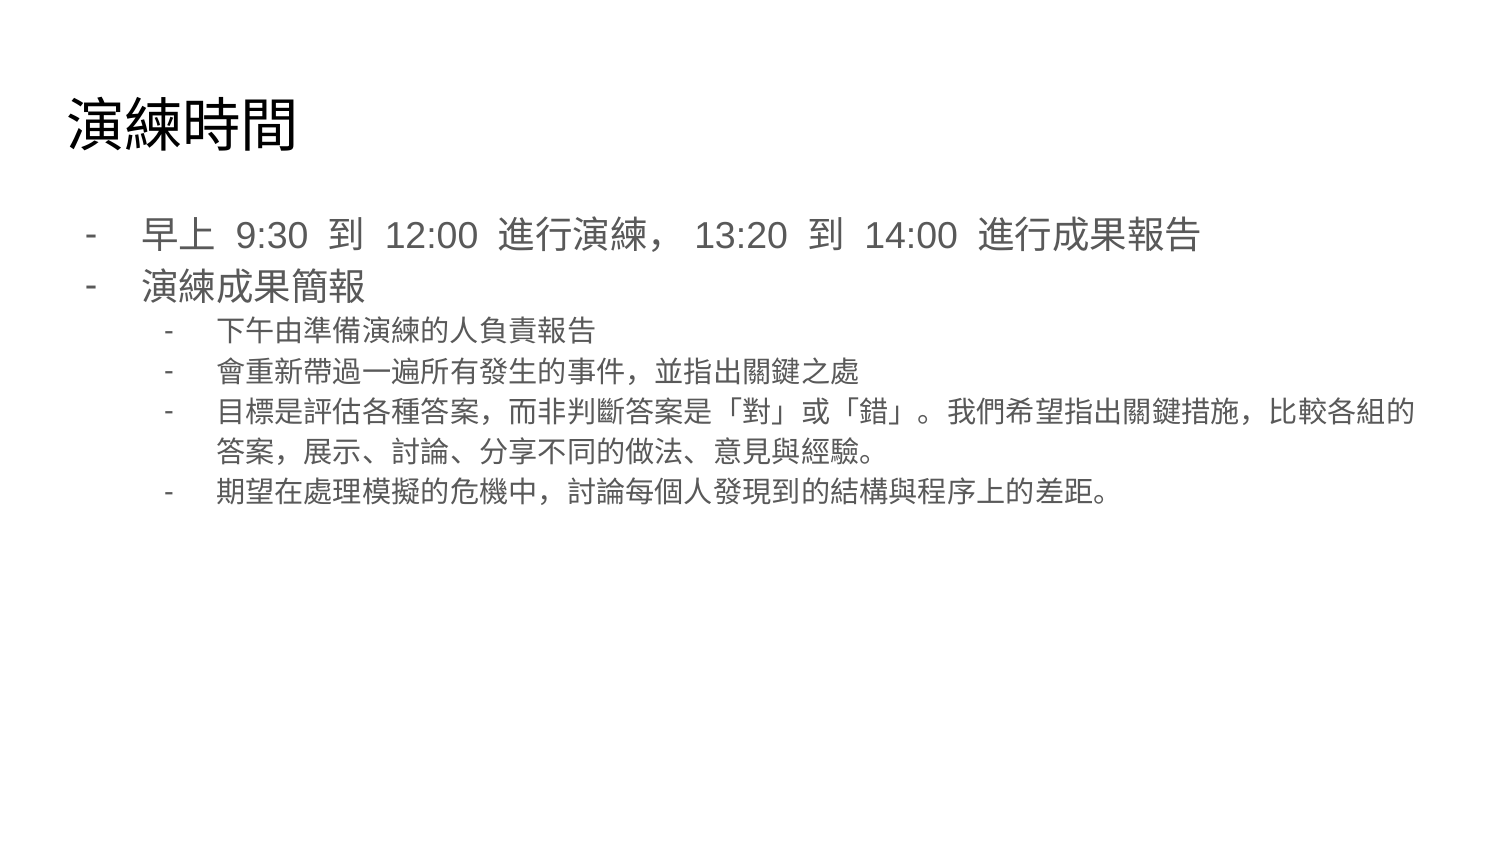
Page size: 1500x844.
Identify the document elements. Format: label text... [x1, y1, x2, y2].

list 早上 9:30 到 12:00 進行演練，13:20 到 14:00 進行成果報告 演練成果簡報 下午由準備演練的人負責報告 會重新帶過一遍所有發生的事件，並指出關鍵之處 目標是評估各種答案，而非判斷答案是「對」或「錯」。我們希望指出關鍵措施，比較各組的答案，展示、討論、分享不同的做法、意見與經驗。 期望在處理模擬的危機中，討論每個人發現到的結構與程序上的差距。 [51, 189, 1449, 750]
title 演練時間 [51, 72, 1449, 167]
